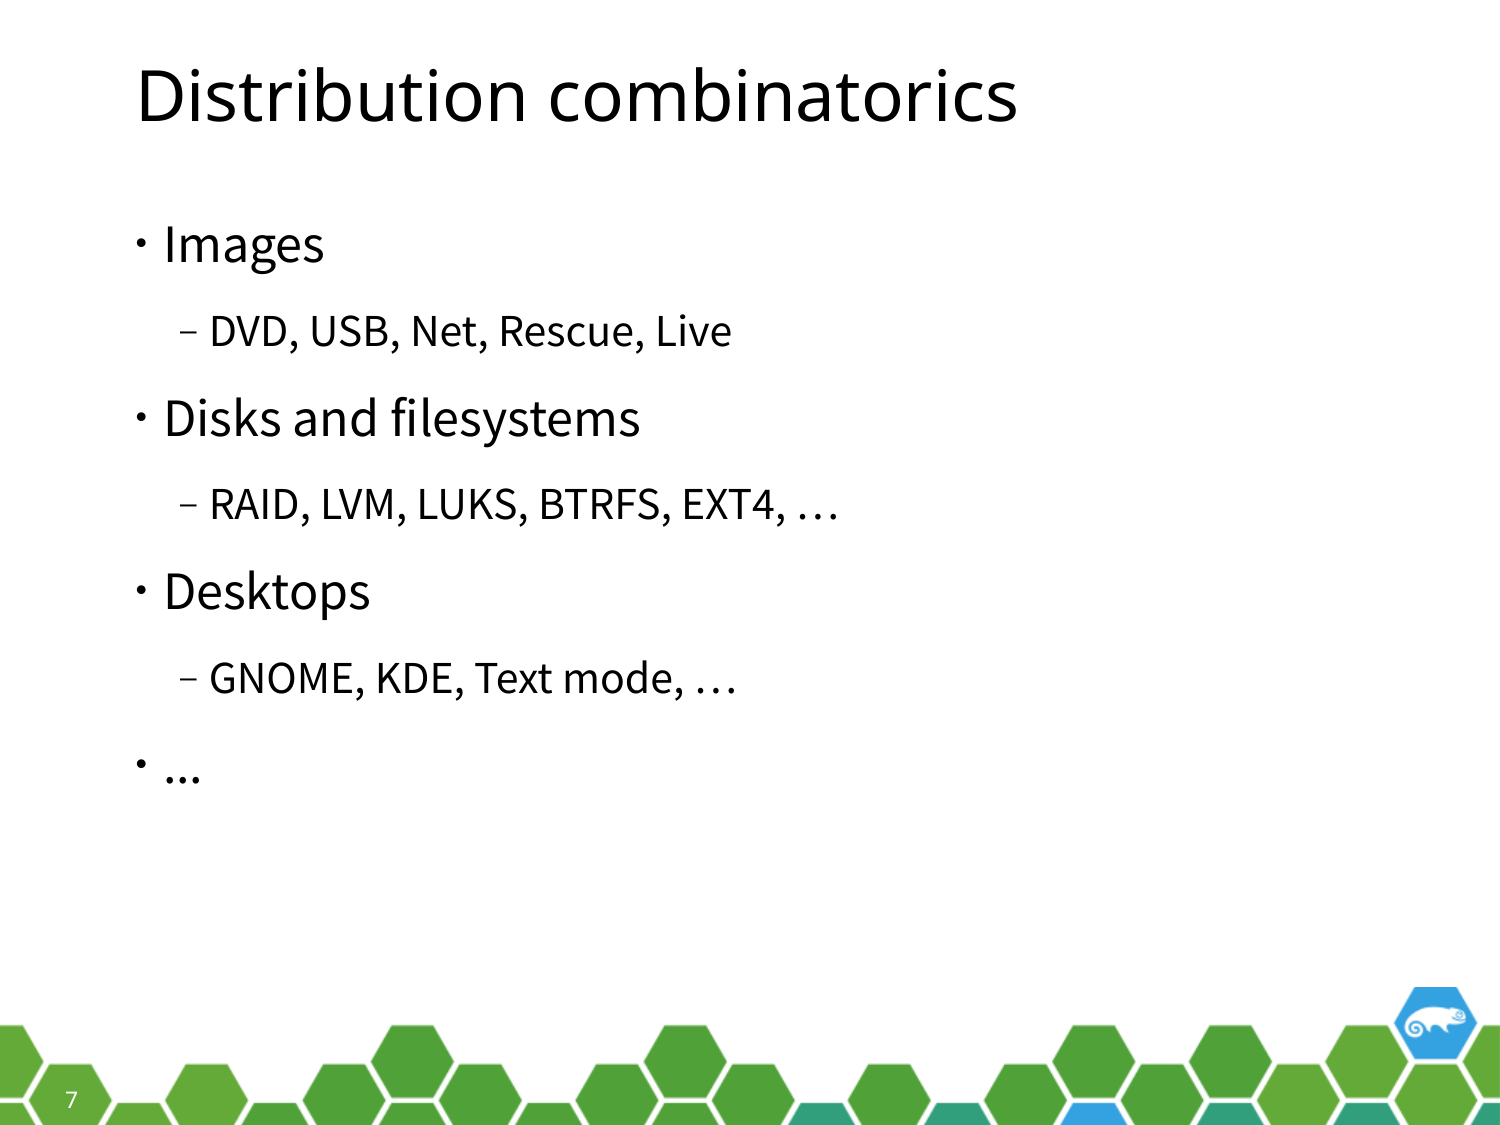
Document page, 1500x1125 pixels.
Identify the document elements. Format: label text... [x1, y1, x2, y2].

picture [0, 987, 1500, 1125]
list Images DVD, USB, Net, Rescue, Live Disks and filesystems RAID, LVM, LUKS, BTRFS, EXT4, … Desktops GNOME, KDE, Text mode, … ... [135, 208, 1372, 862]
title Distribution combinatorics [135, 12, 1372, 175]
